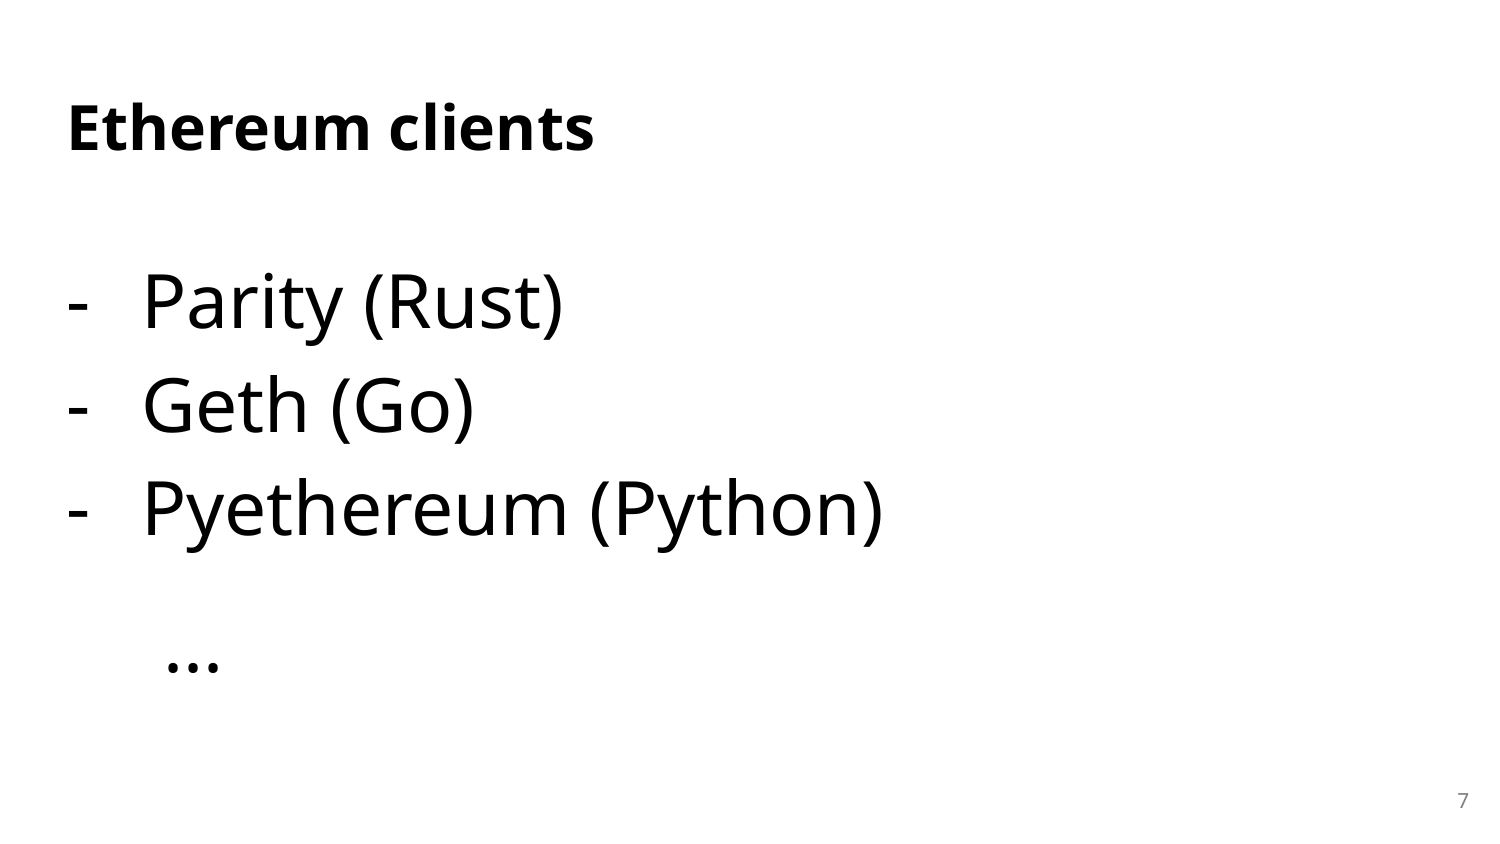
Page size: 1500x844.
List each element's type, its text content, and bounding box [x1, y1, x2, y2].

list Parity (Rust) Geth (Go) Pyethereum (Python) ... [51, 225, 1449, 750]
slide_number <number> [1394, 769, 1484, 834]
title Ethereum clients [51, 72, 1449, 176]
